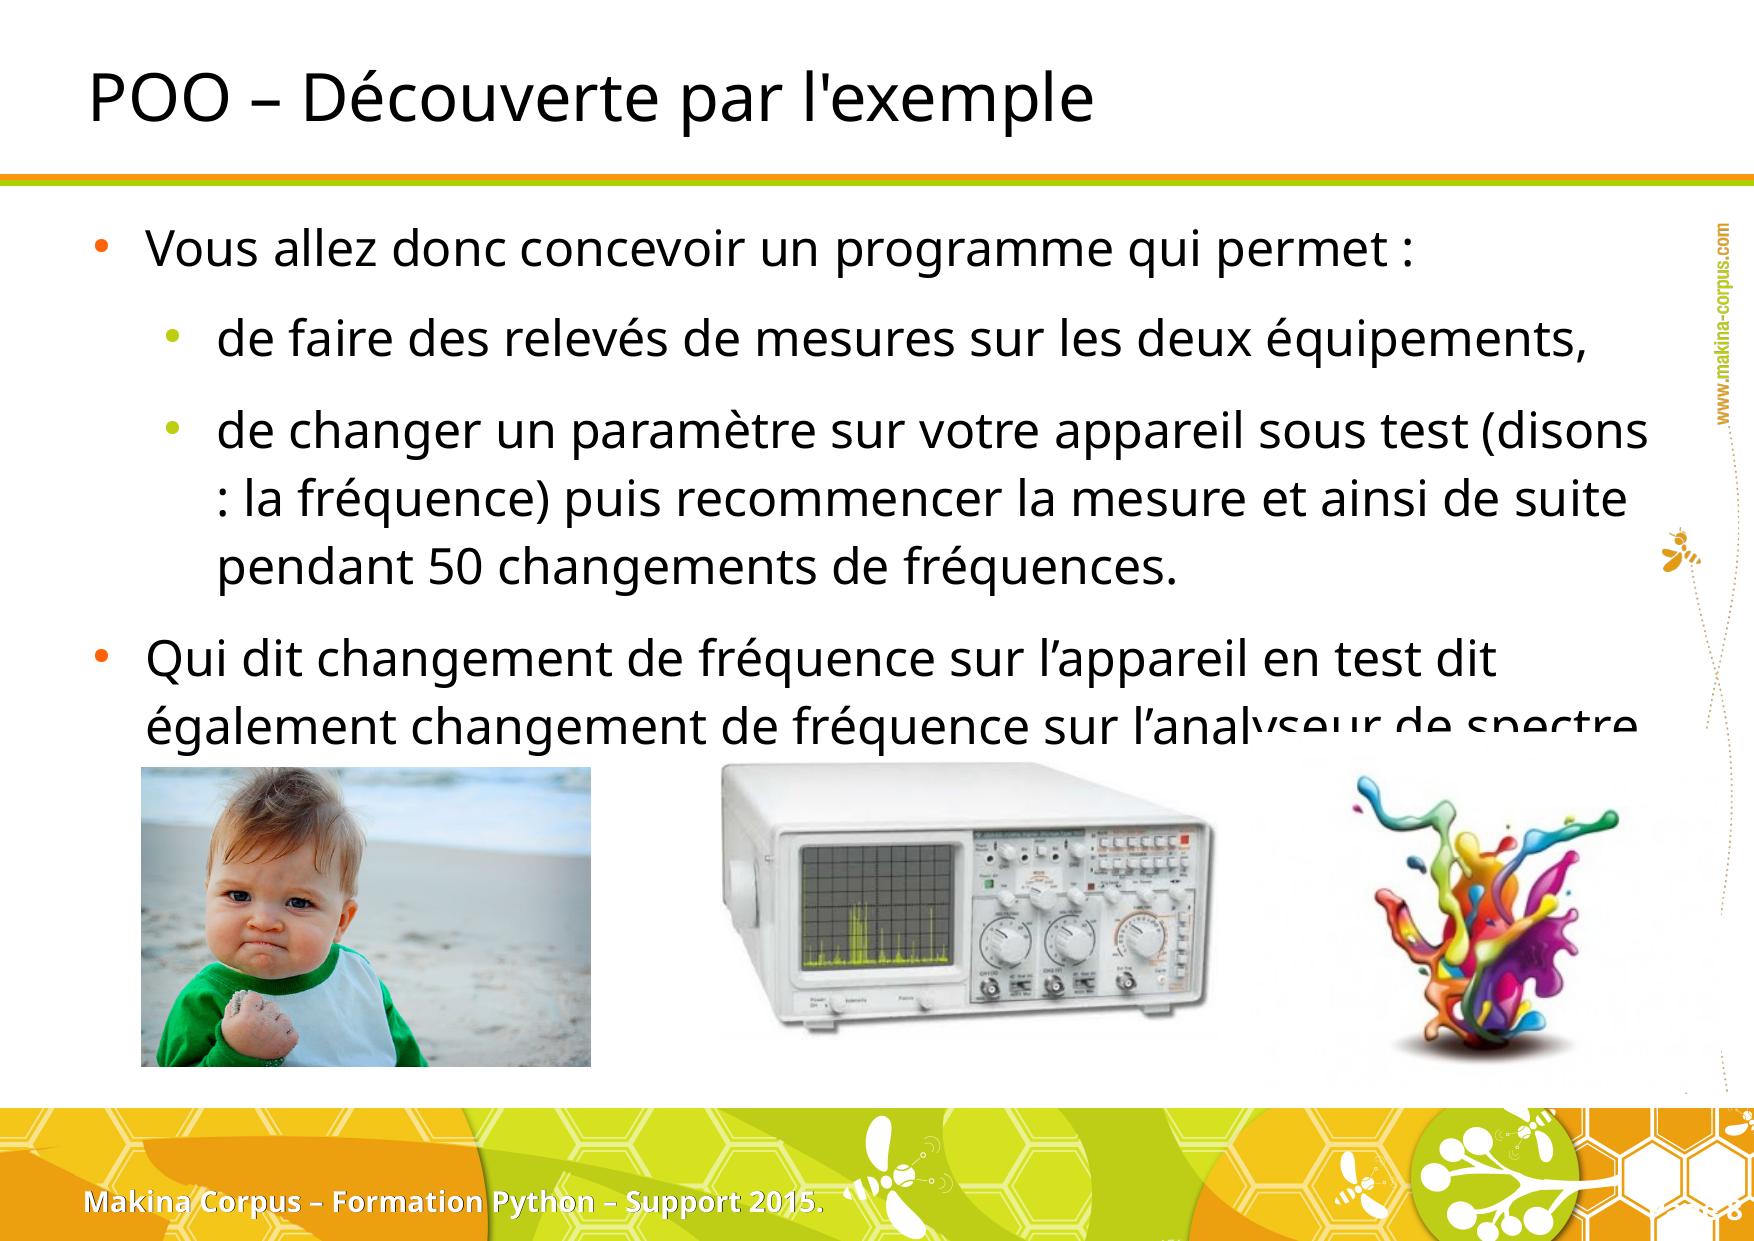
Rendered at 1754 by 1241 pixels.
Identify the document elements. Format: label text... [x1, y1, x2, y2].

title POO – Découverte par l'exemple [87, 31, 1667, 160]
list Vous allez donc concevoir un programme qui permet : de faire des relevés de mesures sur les deux équipements, de changer un paramètre sur votre appareil sous test (disons : la fréquence) puis recommencer la mesure et ainsi de suite pendant 50 changements de fréquences. Qui dit changement de fréquence sur l’appareil en test dit également changement de fréquence sur l’analyseur de spectre (bien sur) [75, 212, 1654, 889]
picture [141, 767, 591, 1067]
picture [1251, 203, 1754, 1093]
picture [0, 1108, 1754, 1241]
picture [720, 761, 1219, 1040]
